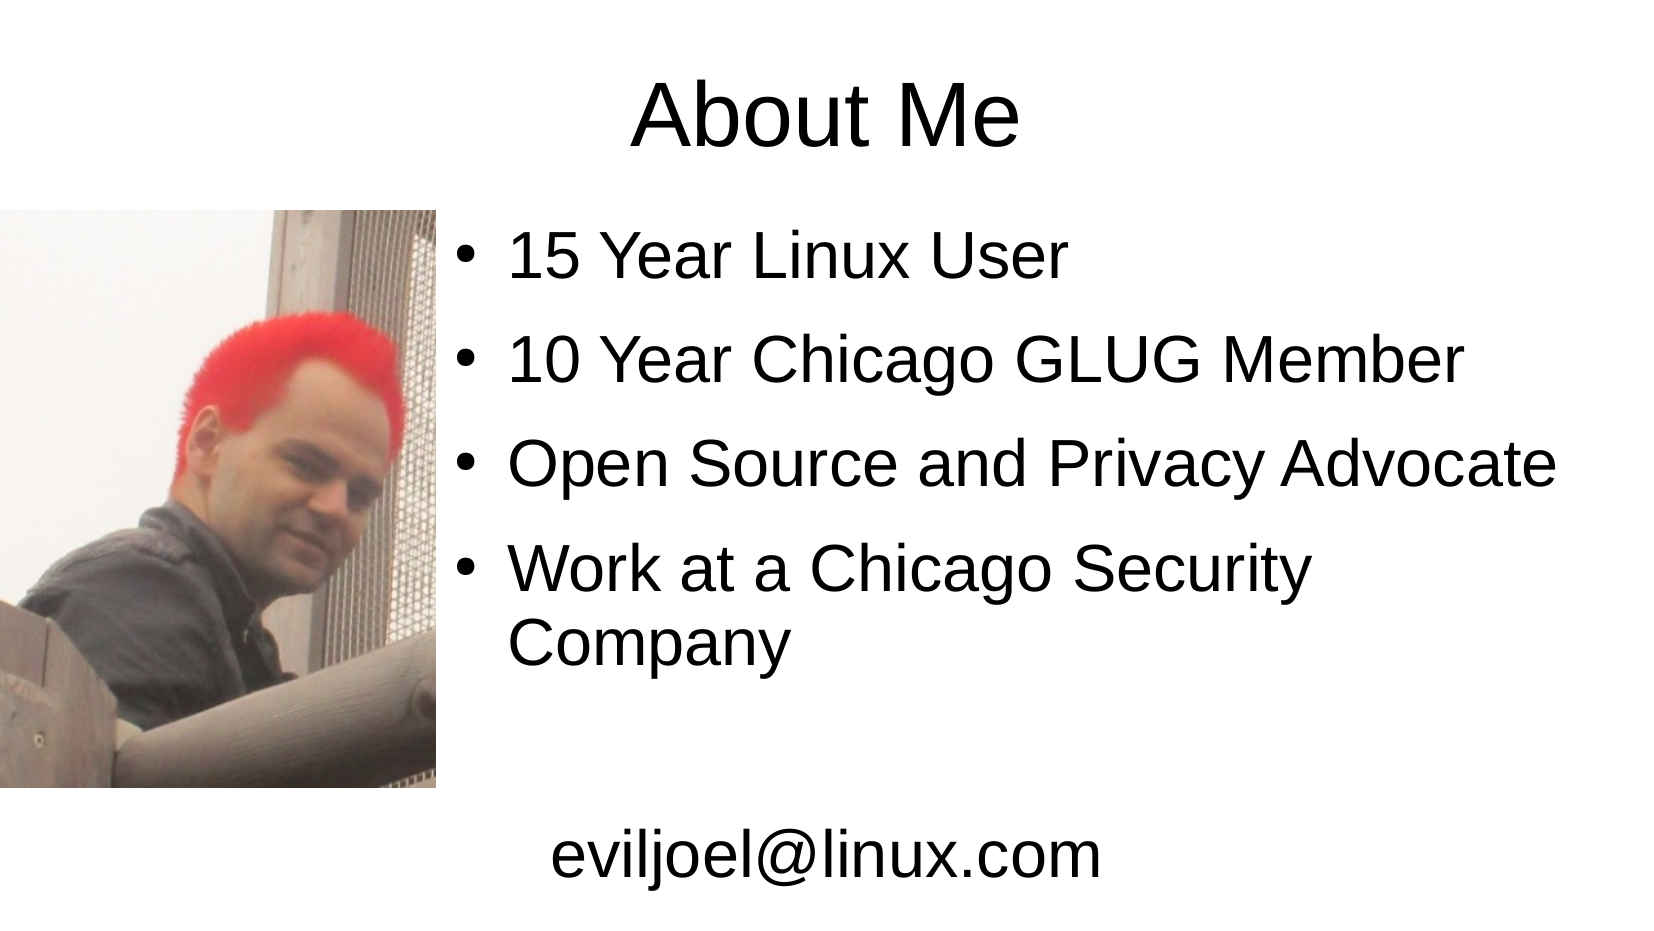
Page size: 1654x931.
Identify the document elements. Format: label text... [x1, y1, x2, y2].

picture [0, 210, 436, 788]
text_box eviljoel@linux.com A2BE 2D12 24D1 67CA 8830 DDE7 DFB3 676B 196D 6430 [0, 585, 1654, 931]
title About Me [82, 37, 1571, 193]
list 15 Year Linux User 10 Year Chicago GLUG Member Open Source and Privacy Advocate Work at a Chicago Security Company [436, 217, 1571, 585]
